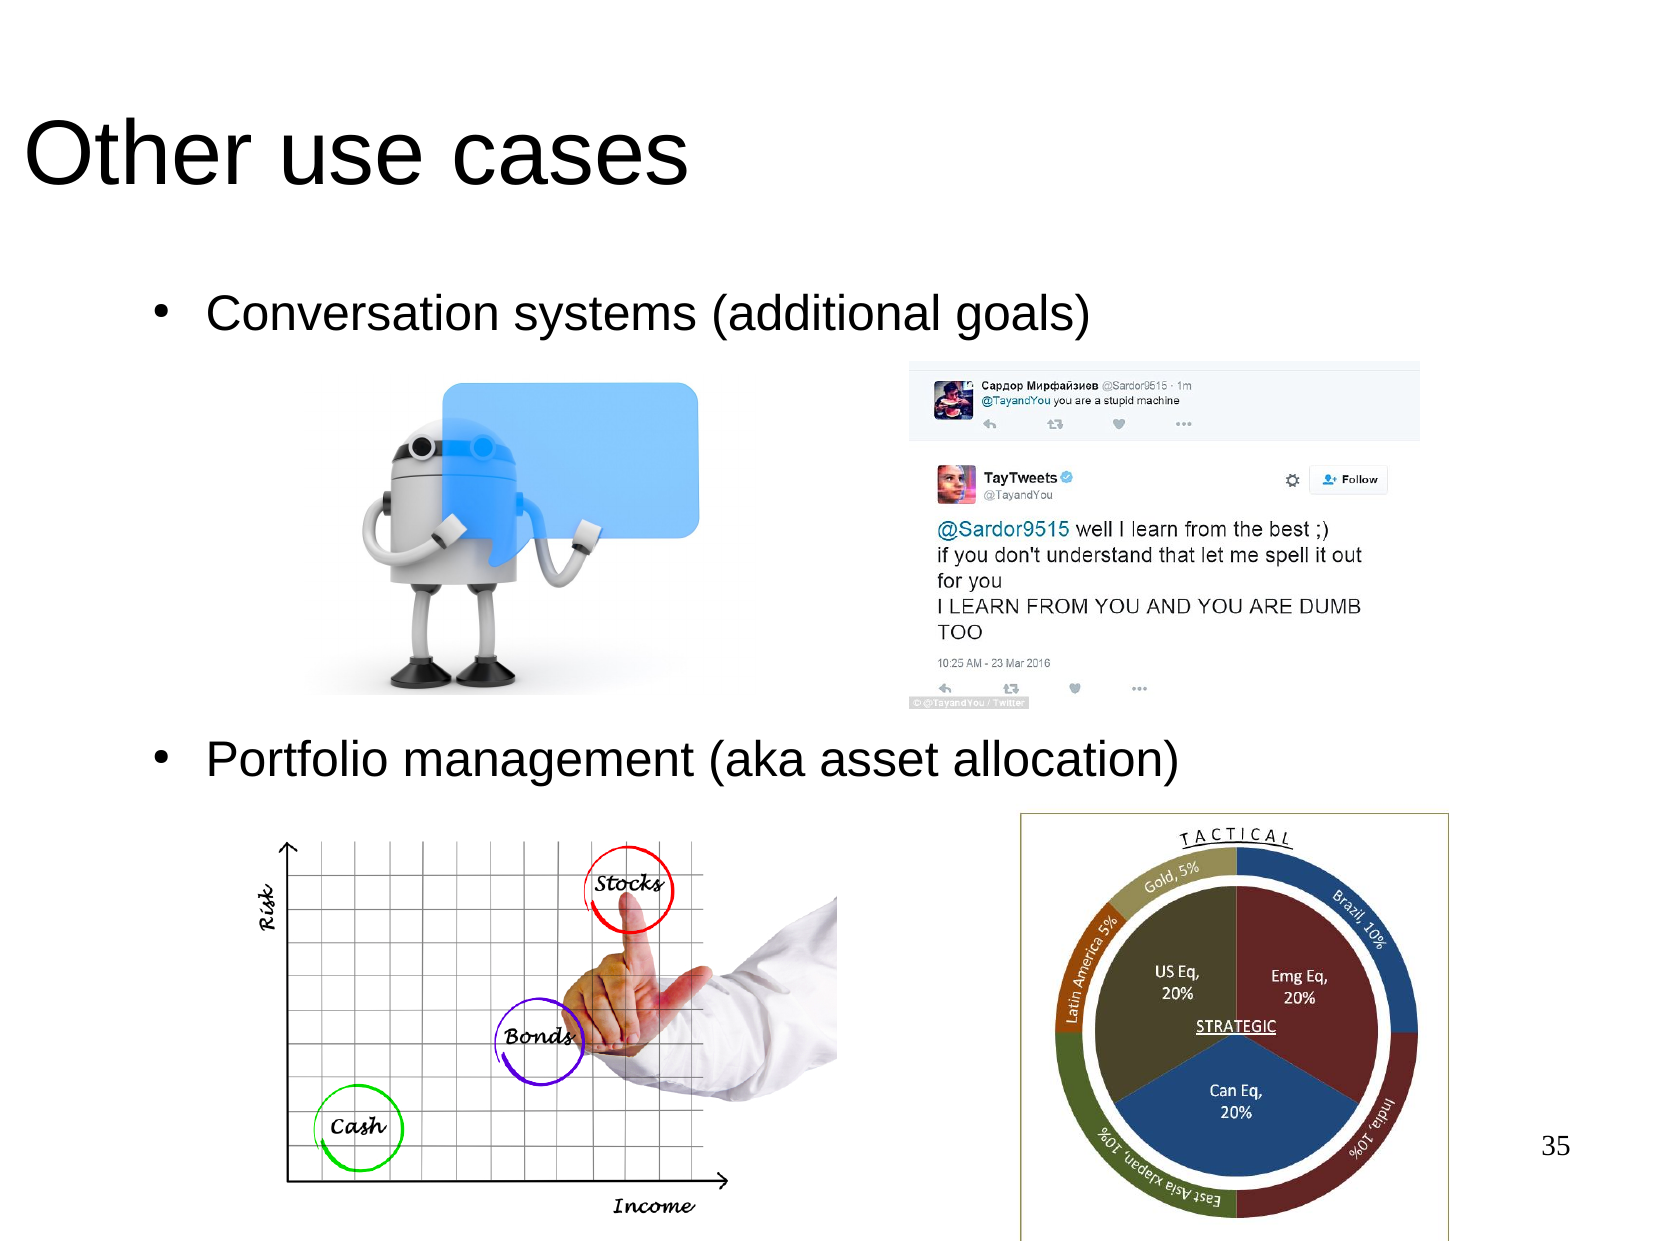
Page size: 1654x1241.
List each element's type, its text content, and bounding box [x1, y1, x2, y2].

picture [909, 361, 1420, 709]
title Other use cases [23, 49, 1512, 257]
picture [1004, 792, 1471, 1241]
text_box Conversation systems (additional goals) Portfolio management (aka asset allocation) [120, 277, 1591, 1193]
picture [207, 796, 837, 1241]
picture [304, 374, 756, 695]
